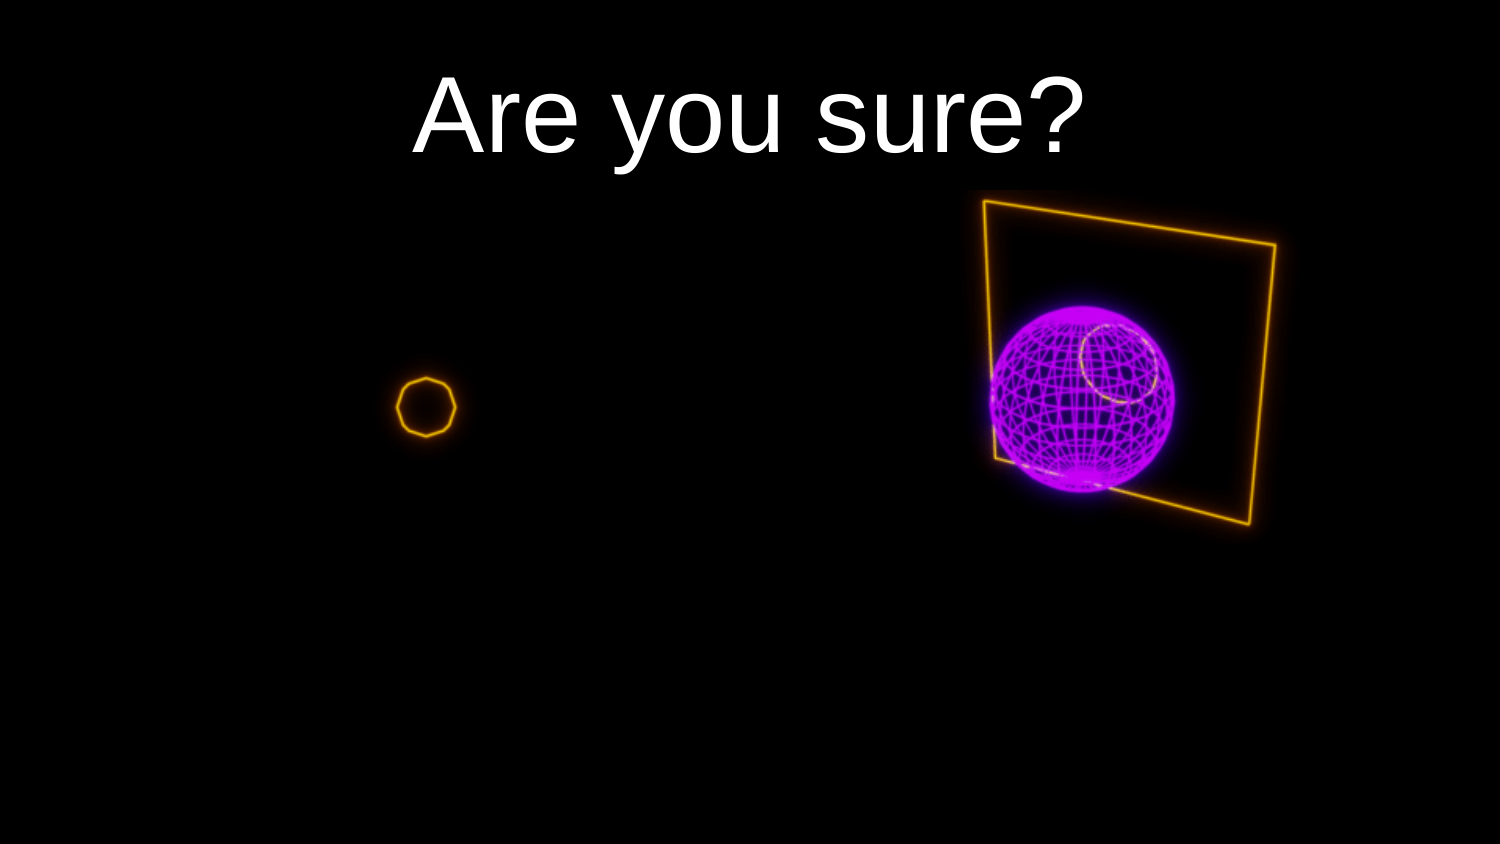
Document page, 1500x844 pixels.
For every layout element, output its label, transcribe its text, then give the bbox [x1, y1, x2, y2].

picture [51, 190, 1455, 619]
title Are you sure? [51, 22, 1449, 191]
